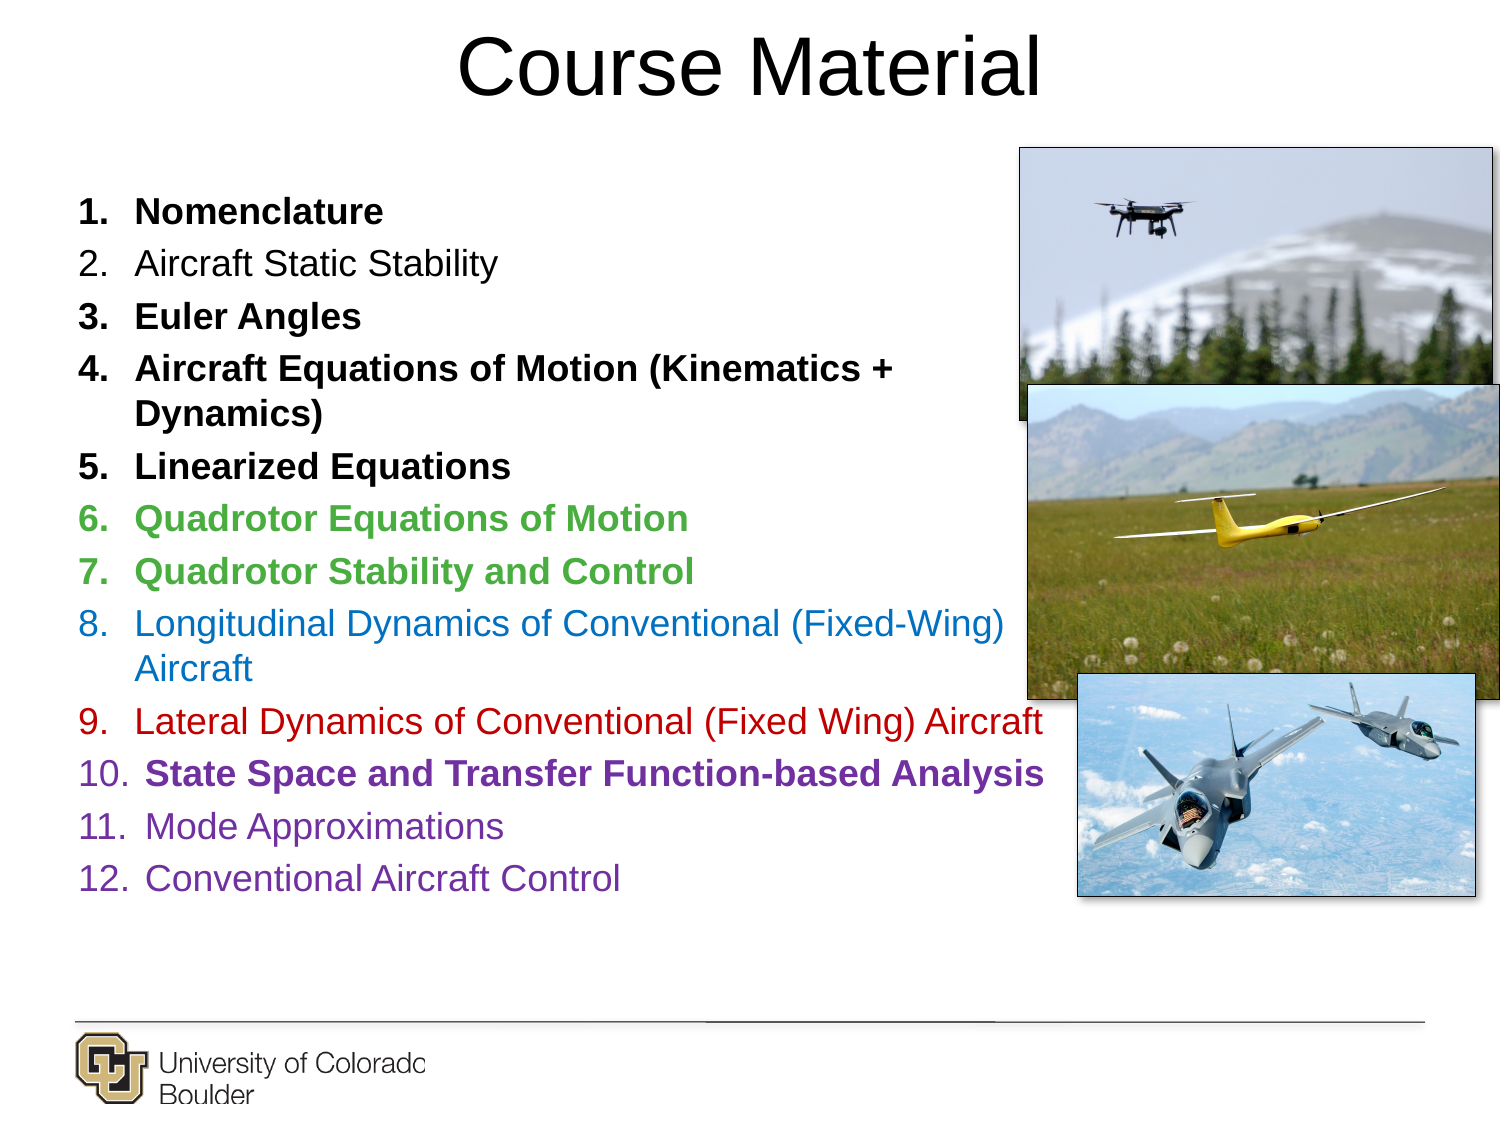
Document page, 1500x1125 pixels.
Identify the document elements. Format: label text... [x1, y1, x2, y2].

list Nomenclature Aircraft Static Stability Euler Angles Aircraft Equations of Motion (Kinematics + Dynamics) Linearized Equations Quadrotor Equations of Motion Quadrotor Stability and Control Longitudinal Dynamics of Conventional (Fixed-Wing) Aircraft Lateral Dynamics of Conventional (Fixed Wing) Aircraft State Space and Transfer Function-based Analysis Mode Approximations Conventional Aircraft Control [63, 126, 1096, 1011]
picture [1019, 147, 1500, 897]
title Course Material [75, 6, 1425, 118]
